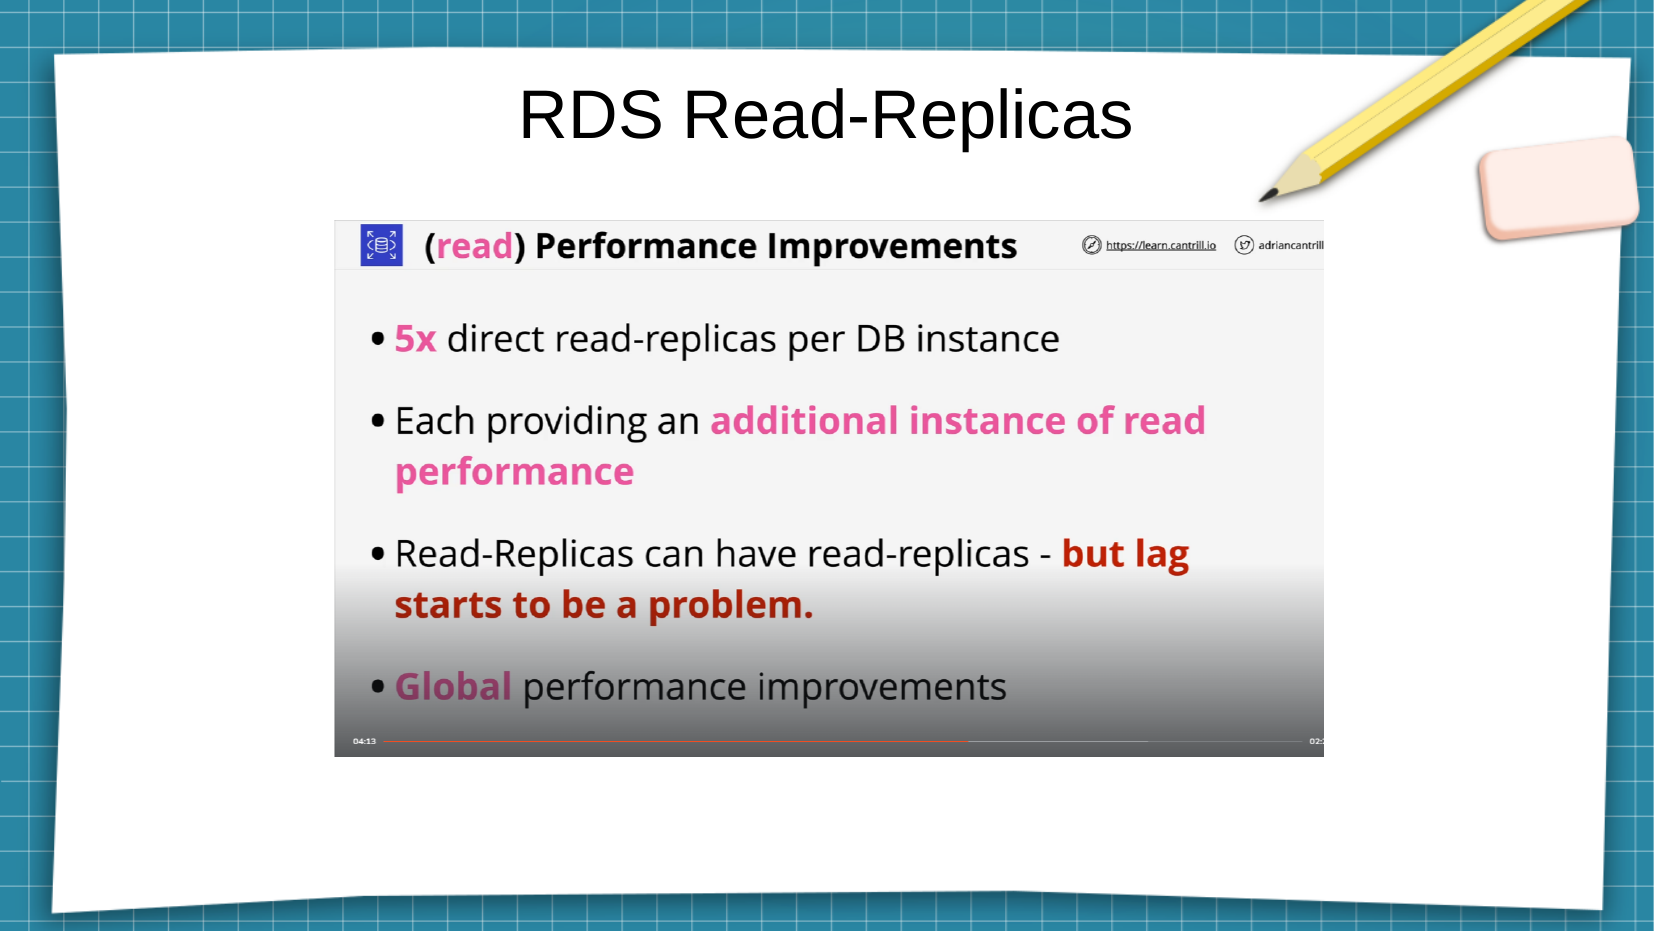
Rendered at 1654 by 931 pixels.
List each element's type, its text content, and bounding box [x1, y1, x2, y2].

picture [0, 0, 1654, 931]
title RDS Read-Replicas [82, 37, 1571, 193]
